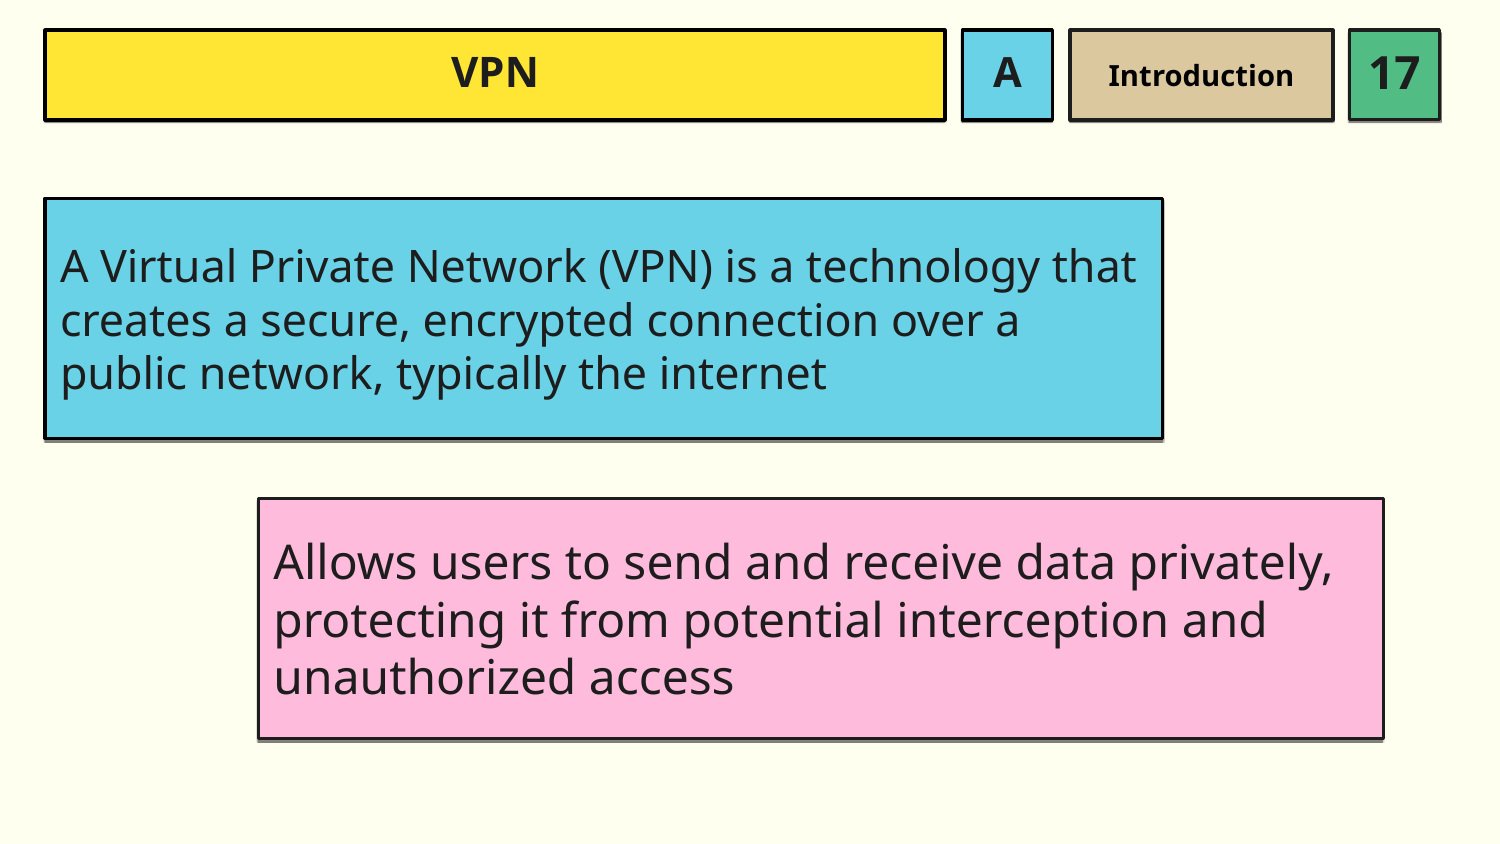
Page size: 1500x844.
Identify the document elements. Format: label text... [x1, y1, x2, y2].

title VPN [45, 30, 945, 120]
list A Virtual Private Network (VPN) is a technology that creates a secure, encrypted connection over a public network, typically the internet [45, 198, 1163, 439]
title Introduction [1070, 30, 1334, 120]
title A [962, 30, 1053, 120]
list Allows users to send and receive data privately, protecting it from potential interception and unauthorized access [258, 498, 1384, 739]
